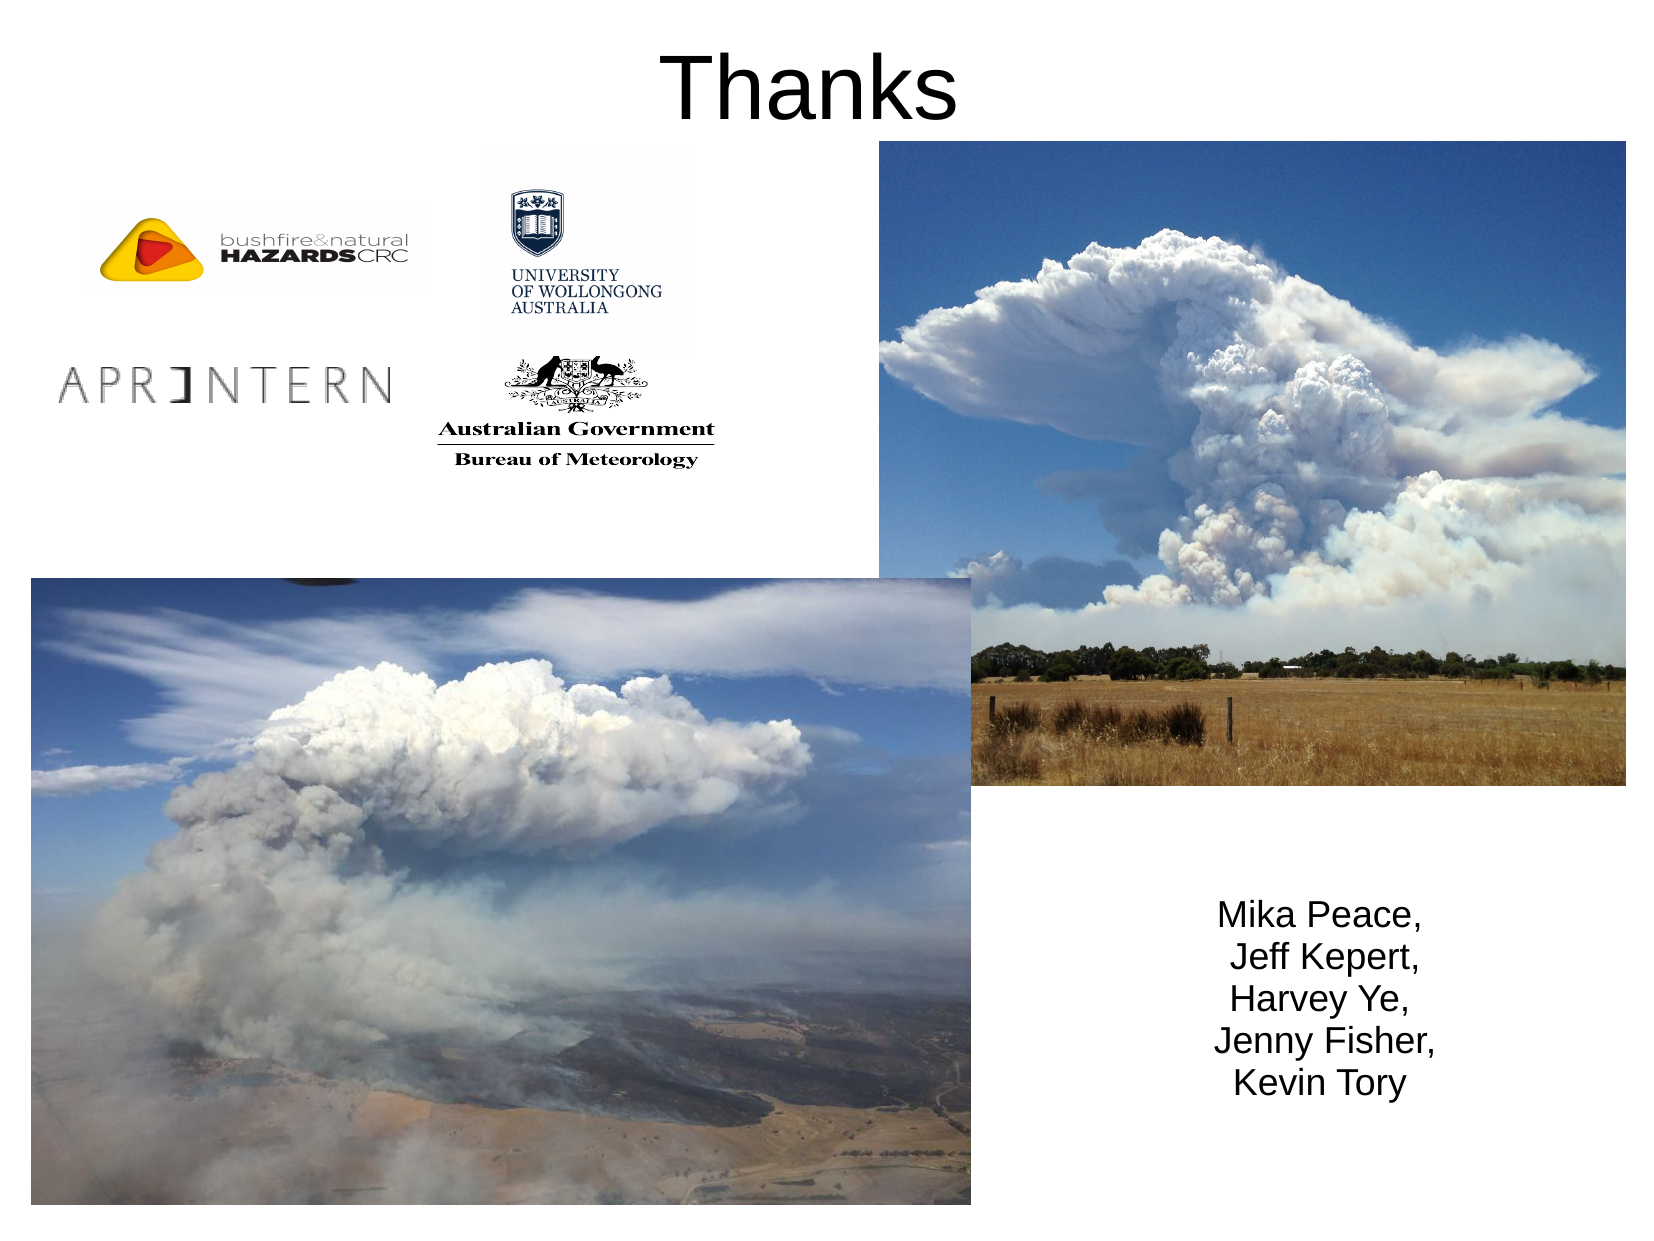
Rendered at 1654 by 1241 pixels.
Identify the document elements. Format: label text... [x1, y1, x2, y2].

picture [82, 206, 425, 293]
picture [31, 141, 1626, 1205]
picture [59, 367, 390, 403]
text_box Mika Peace, Jeff Kepert, Harvey Ye, Jenny Fisher, Kevin Tory [1157, 885, 1483, 1136]
title Thanks [289, 0, 1329, 166]
picture [437, 147, 715, 469]
